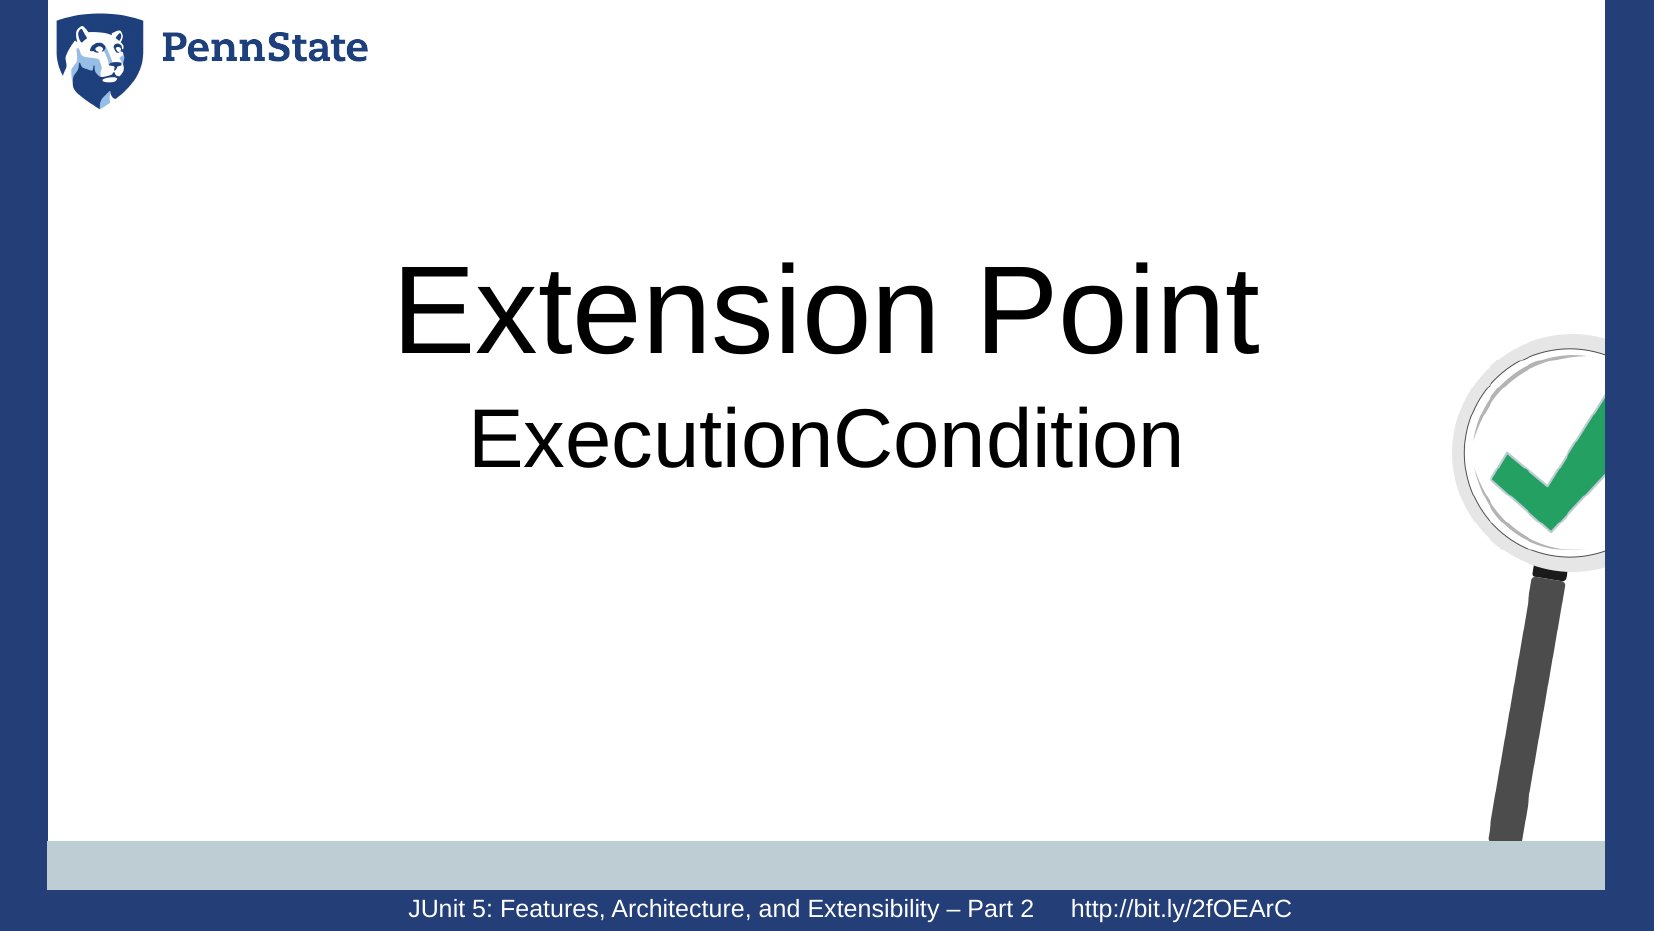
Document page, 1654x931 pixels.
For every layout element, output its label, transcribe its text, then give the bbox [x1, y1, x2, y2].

picture [48, 0, 411, 152]
list Extension Point [261, 240, 1393, 436]
picture [1452, 334, 1605, 841]
title ExecutionCondition [384, 354, 1270, 524]
